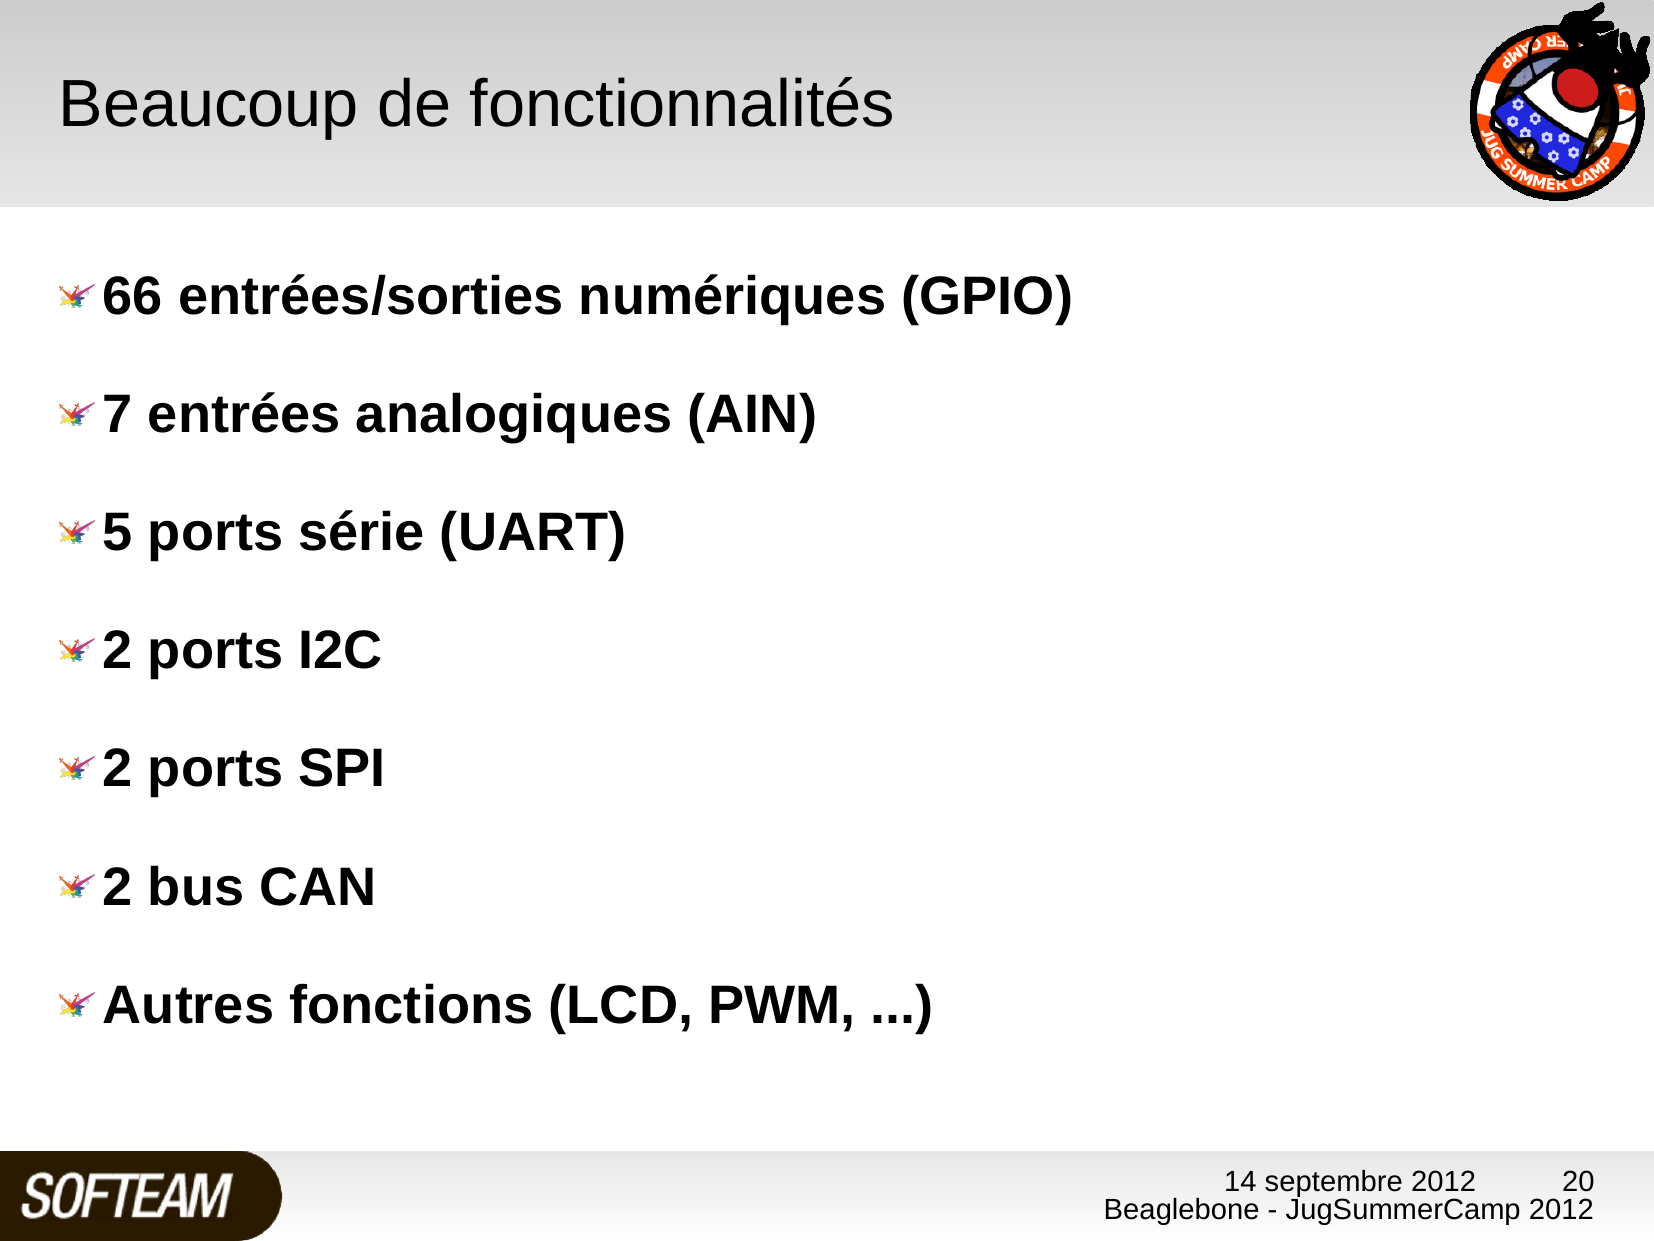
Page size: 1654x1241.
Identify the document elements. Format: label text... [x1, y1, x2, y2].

list 66 entrées/sorties numériques (GPIO) 7 entrées analogiques (AIN) 5 ports série (UART) 2 ports I2C 2 ports SPI 2 bus CAN Autres fonctions (LCD, PWM, ...) [59, 265, 1595, 1123]
title Beaucoup de fonctionnalités [59, 29, 1359, 178]
picture [1465, 0, 1654, 207]
picture [0, 1151, 286, 1241]
